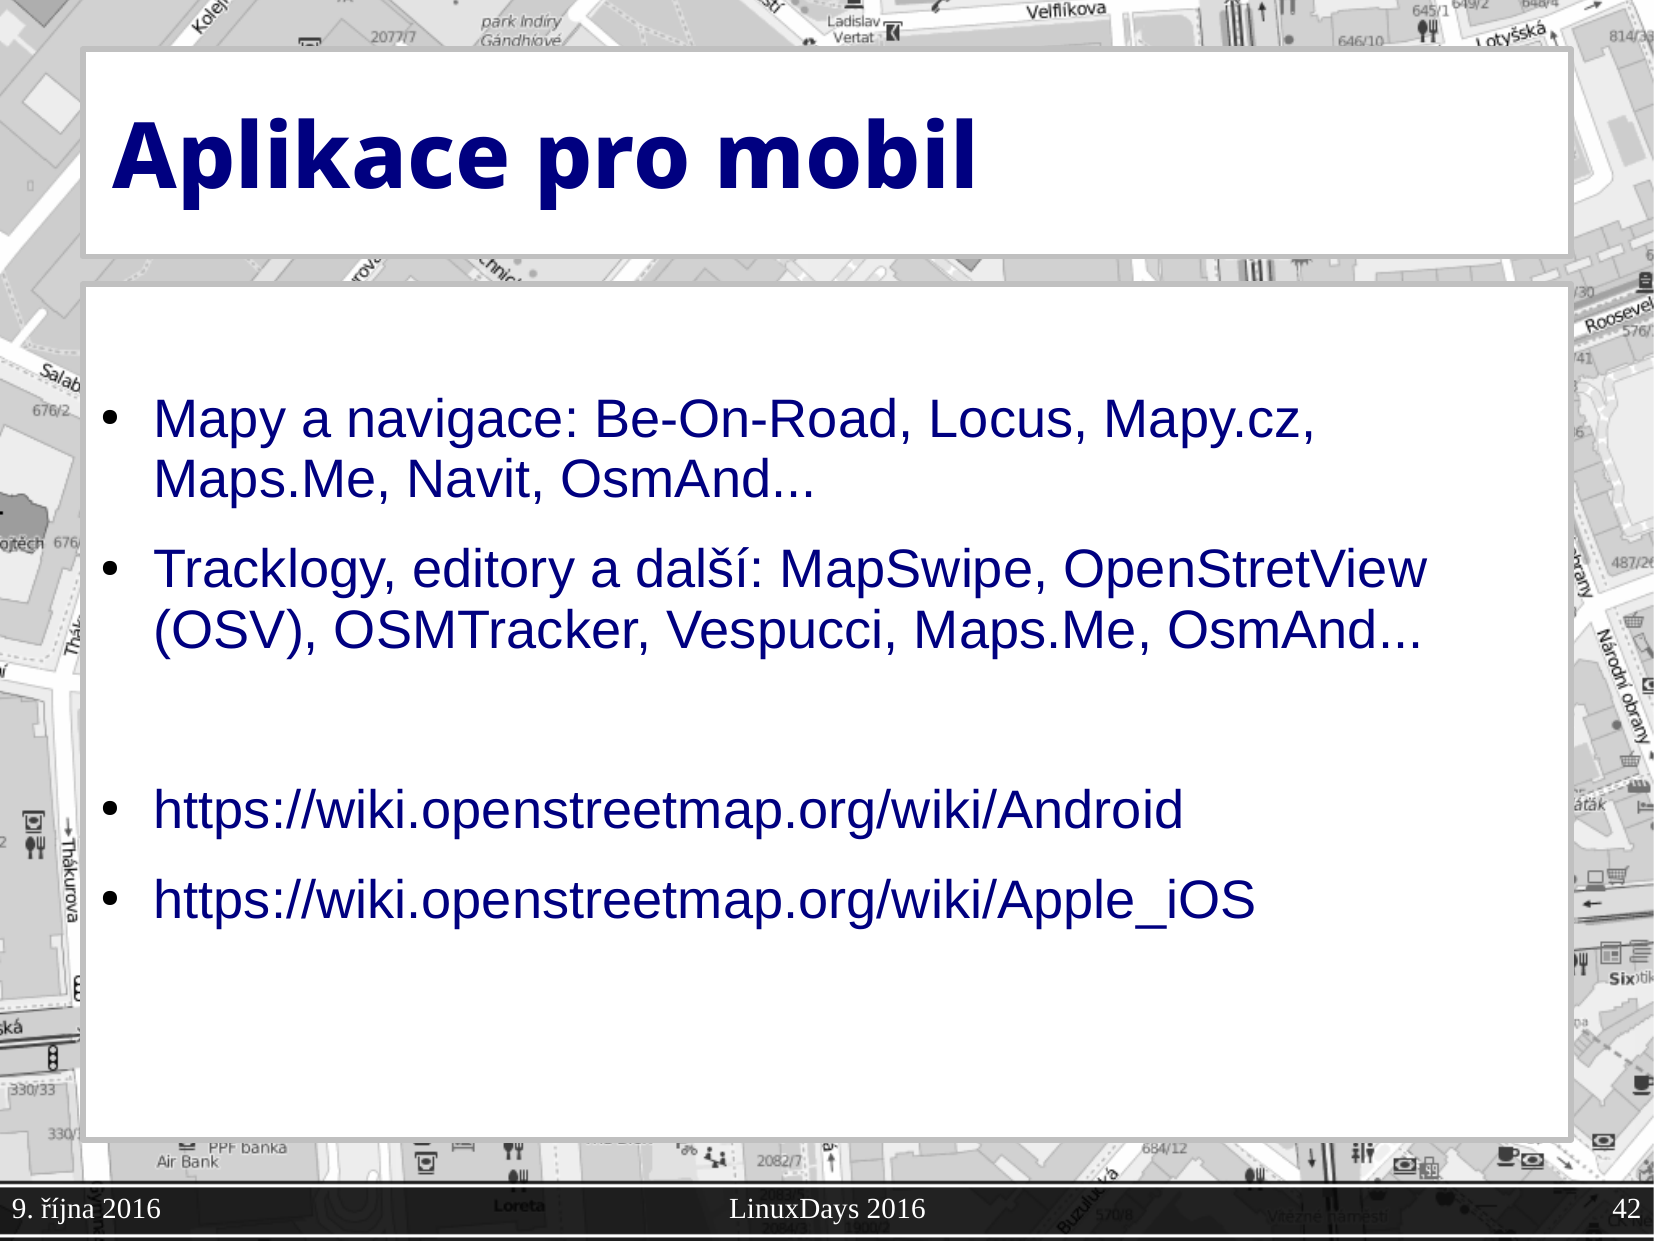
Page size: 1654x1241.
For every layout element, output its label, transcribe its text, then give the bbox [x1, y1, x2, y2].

list Mapy a navigace: Be-On-Road, Locus, Mapy.cz, Maps.Me, Navit, OsmAnd... Tracklogy, editory a další: MapSwipe, OpenStretView (OSV), OSMTracker, Vespucci, Maps.Me, OsmAnd... https://wiki.openstreetmap.org/wiki/Android https://wiki.openstreetmap.org/wiki/Apple_iOS [82, 284, 1571, 1140]
picture [0, 0, 1654, 1241]
title Aplikace pro mobil [82, 49, 1571, 257]
